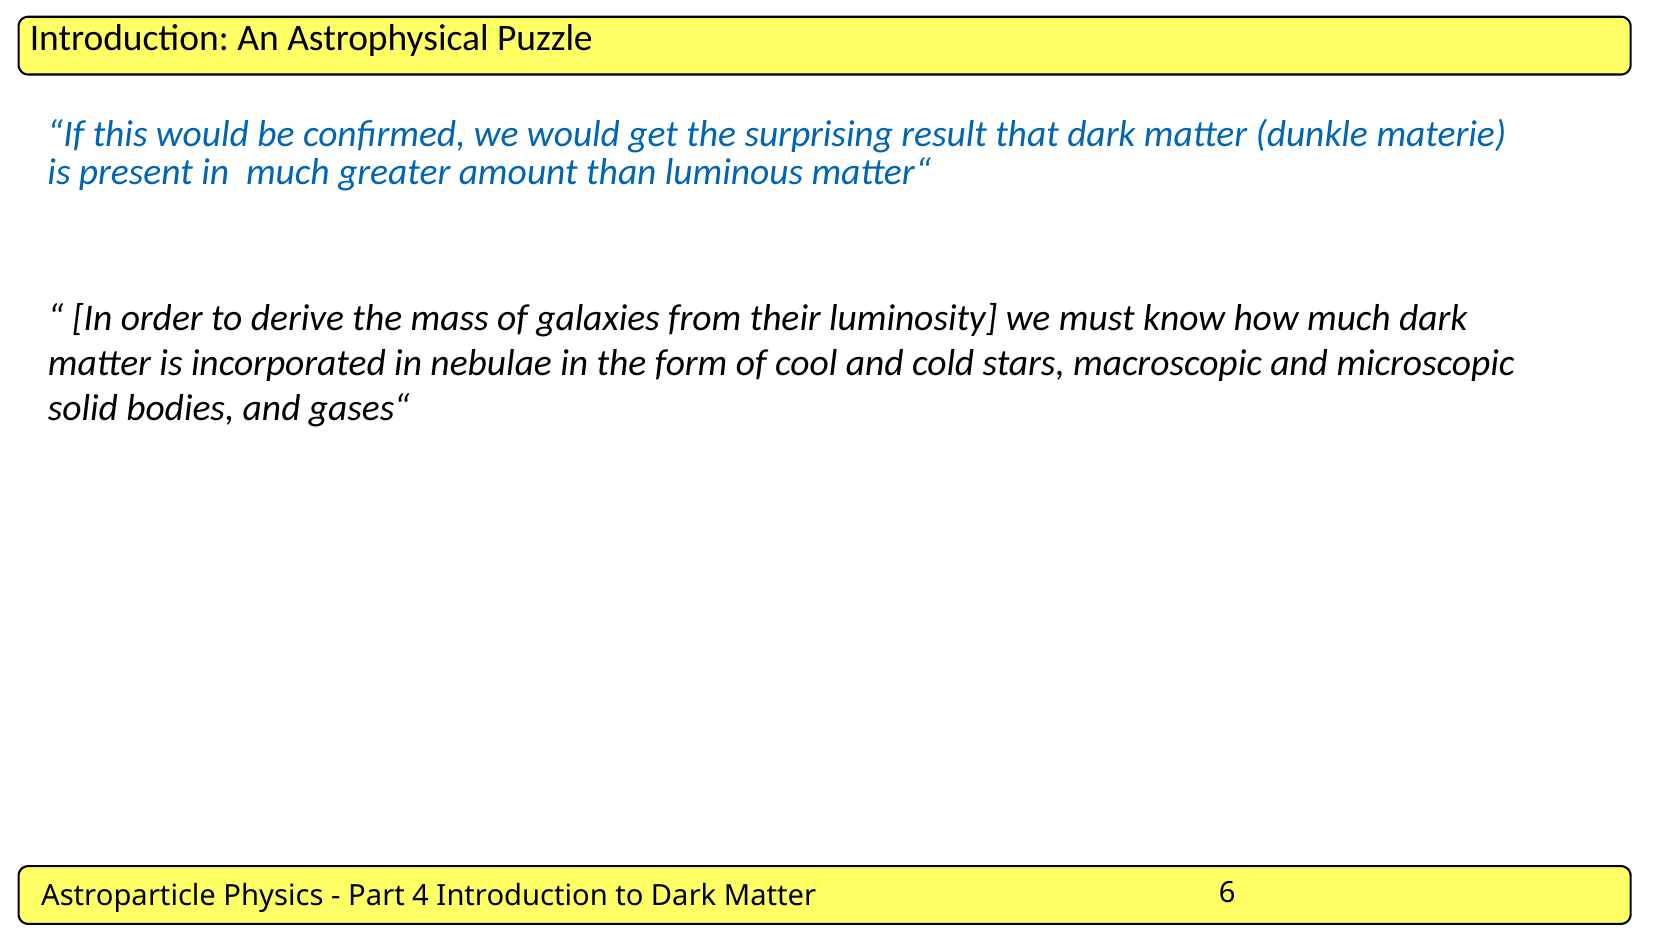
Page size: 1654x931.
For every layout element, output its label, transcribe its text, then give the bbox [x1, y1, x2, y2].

text_box Astroparticle Physics - Part 4 Introduction to Dark Matter [40, 876, 939, 931]
text_box Introduction: An Astrophysical Puzzle [15, 15, 615, 120]
text_box “ [In order to derive the mass of galaxies from their luminosity] we must know how much dark matter is incorporated in nebulae in the form of cool and cold stars, macroscopic and microscopic solid bodies, and gases“ [32, 285, 1571, 503]
text_box “If this would be confirmed, we would get the surprising result that dark matter (dunkle materie) is present in much greater amount than luminous matter“ [32, 111, 1549, 285]
text_box [1218, 873, 1604, 931]
